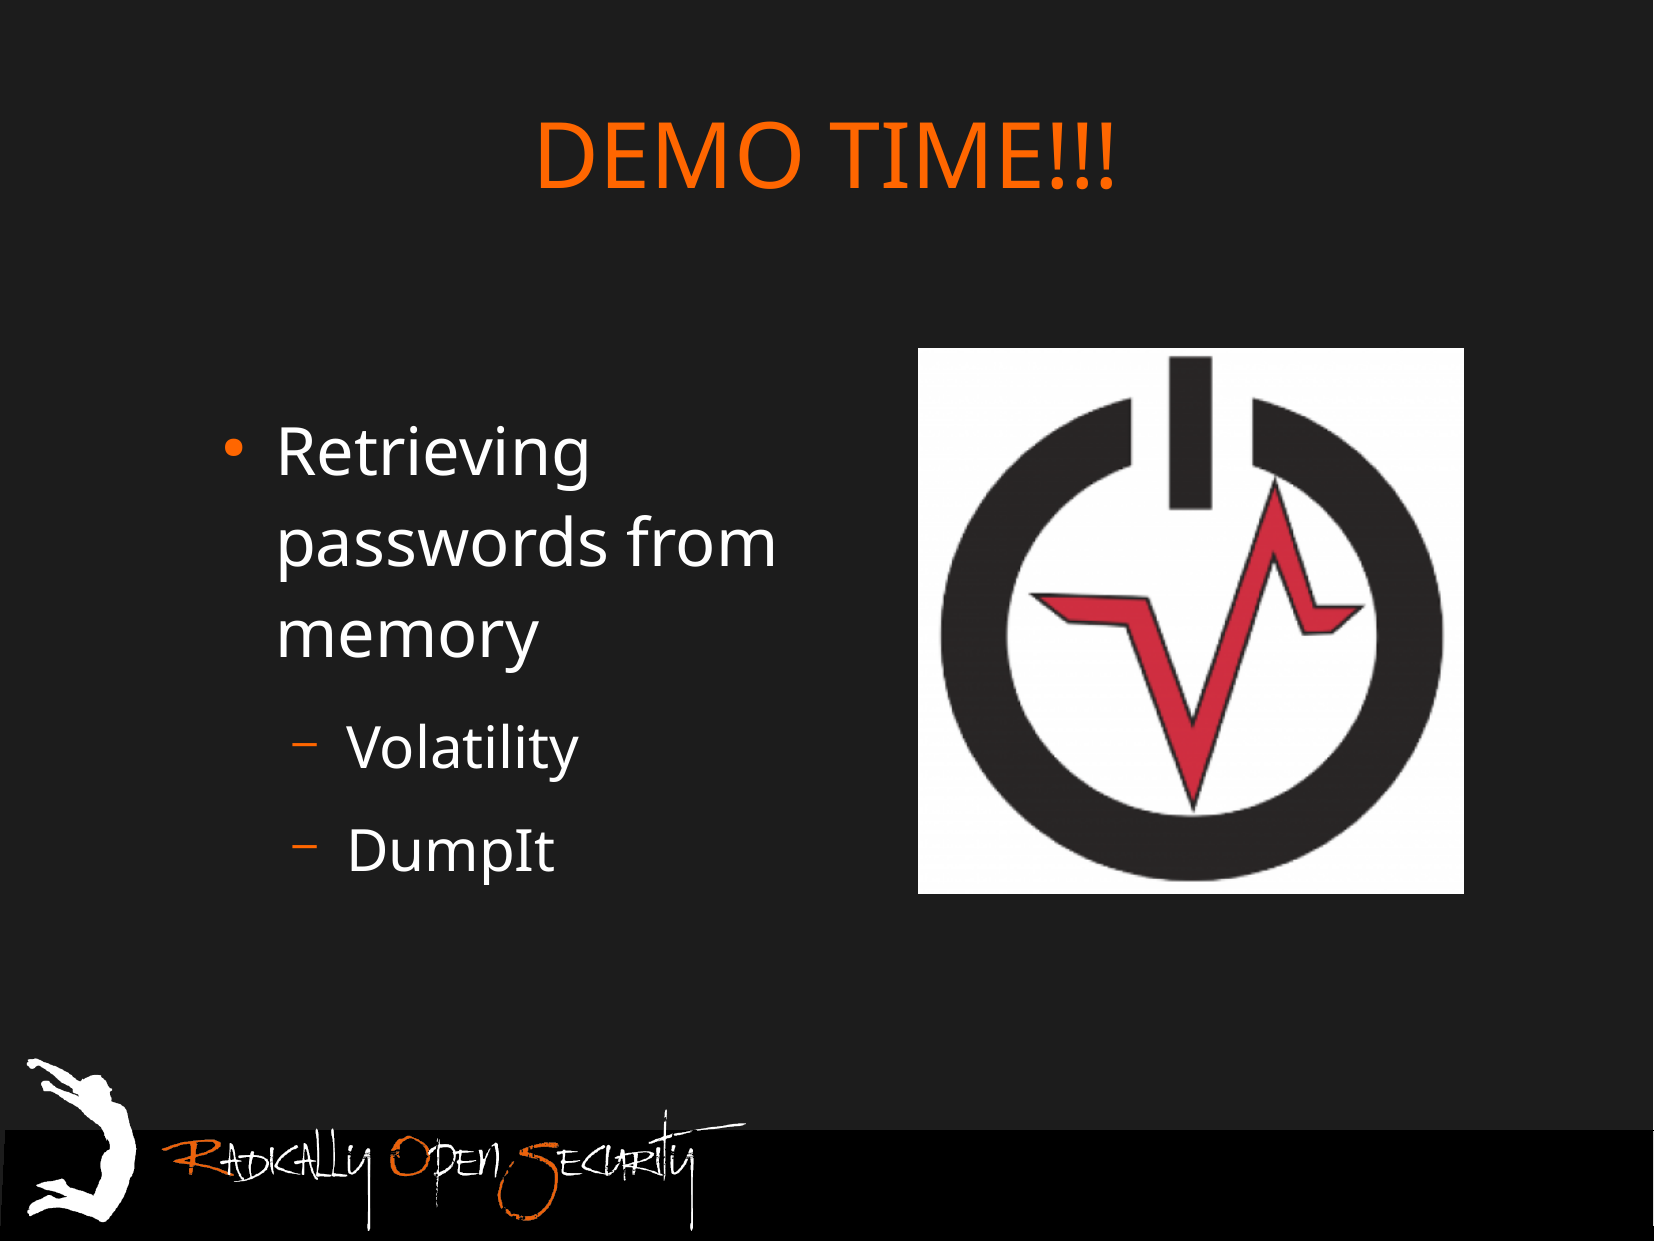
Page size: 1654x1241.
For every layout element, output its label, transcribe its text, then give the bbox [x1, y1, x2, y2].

picture [0, 1022, 778, 1241]
title DEMO TIME!!! [82, 49, 1571, 257]
list Retrieving passwords from memory Volatility DumpIt [204, 404, 796, 891]
picture [918, 348, 1464, 894]
